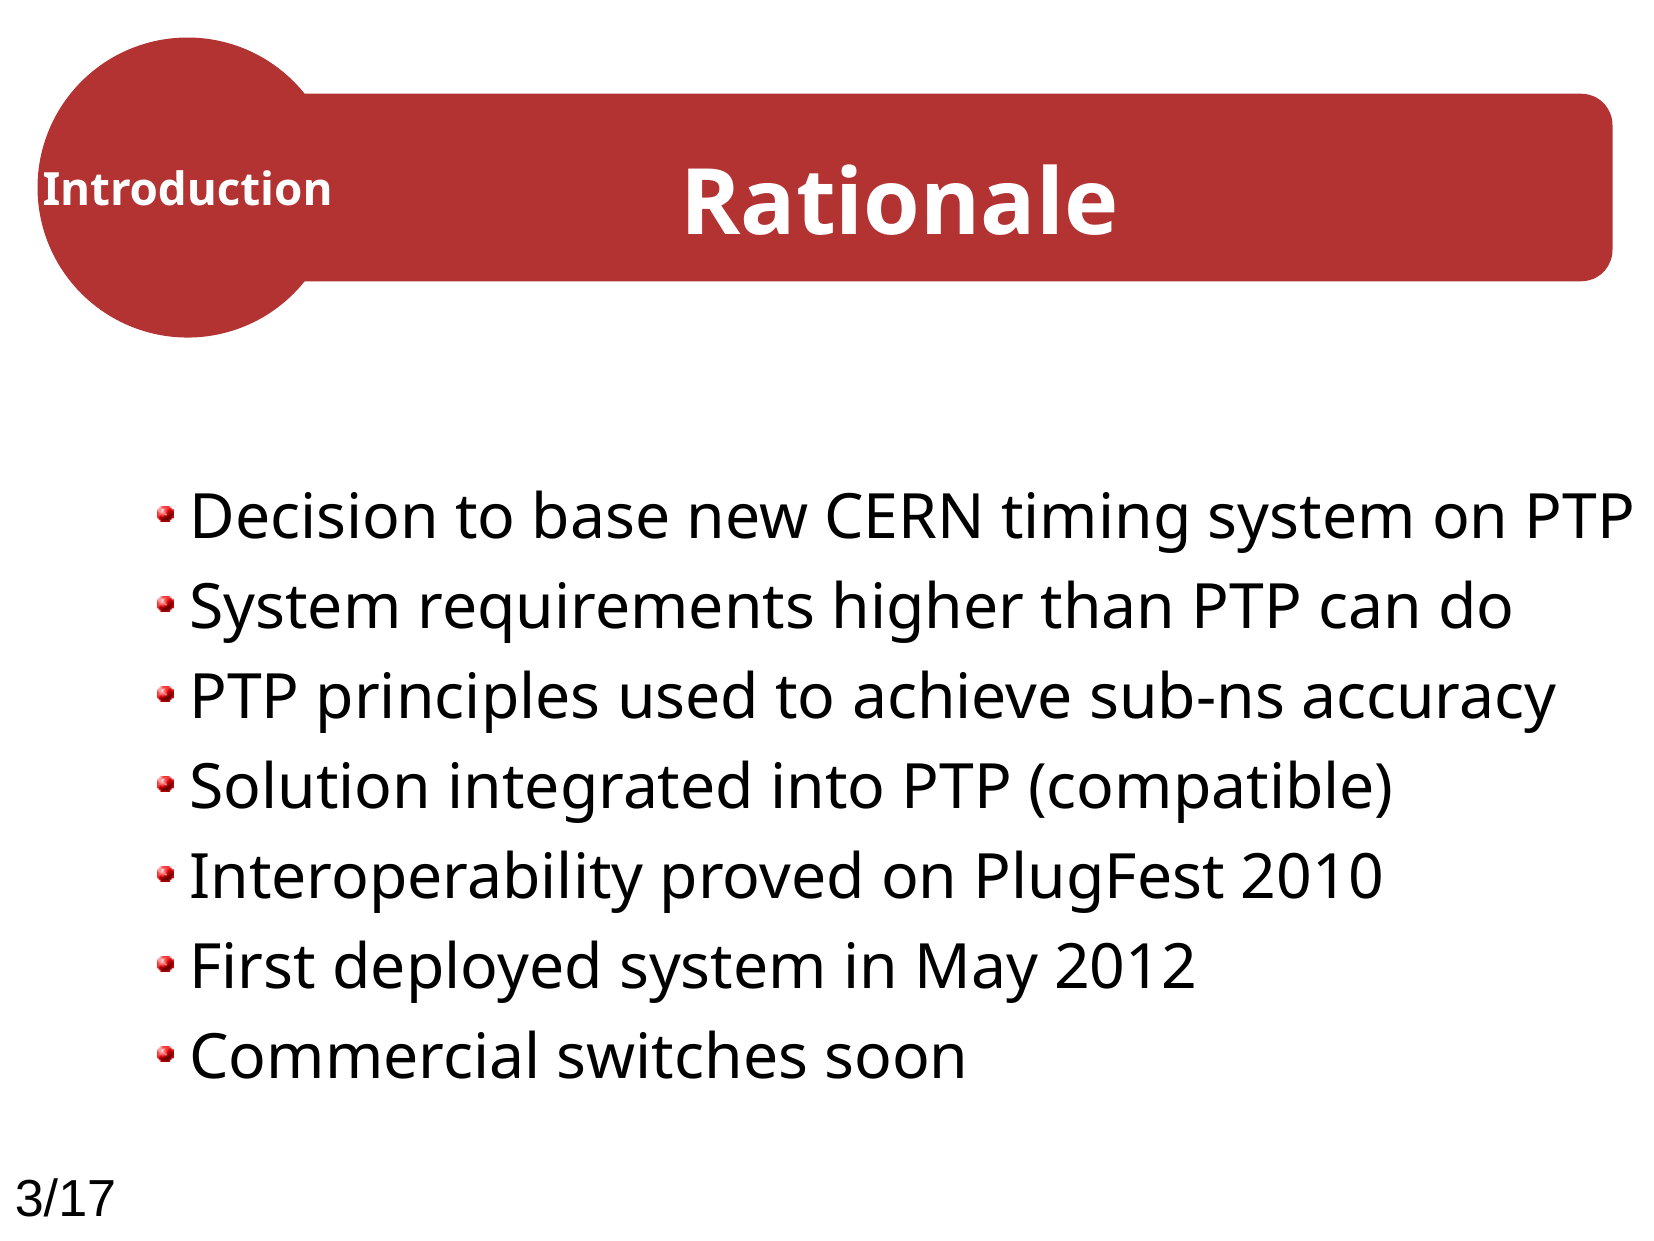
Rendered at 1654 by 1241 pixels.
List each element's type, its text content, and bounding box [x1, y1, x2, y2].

text_box Rationale [665, 128, 1116, 247]
text_box Introduction [37, 37, 338, 331]
picture [157, 1046, 174, 1062]
text_box Decision to base new CERN timing system on PTP System requirements higher than PTP can do PTP principles used to achieve sub-ns accuracy Solution integrated into PTP (compatible) Interoperability proved on PlugFest 2010 First deployed system in May 2012 Commercial switches soon [142, 294, 1600, 1025]
text_box [305, 93, 1613, 282]
text_box 3/17 [0, 1162, 157, 1241]
